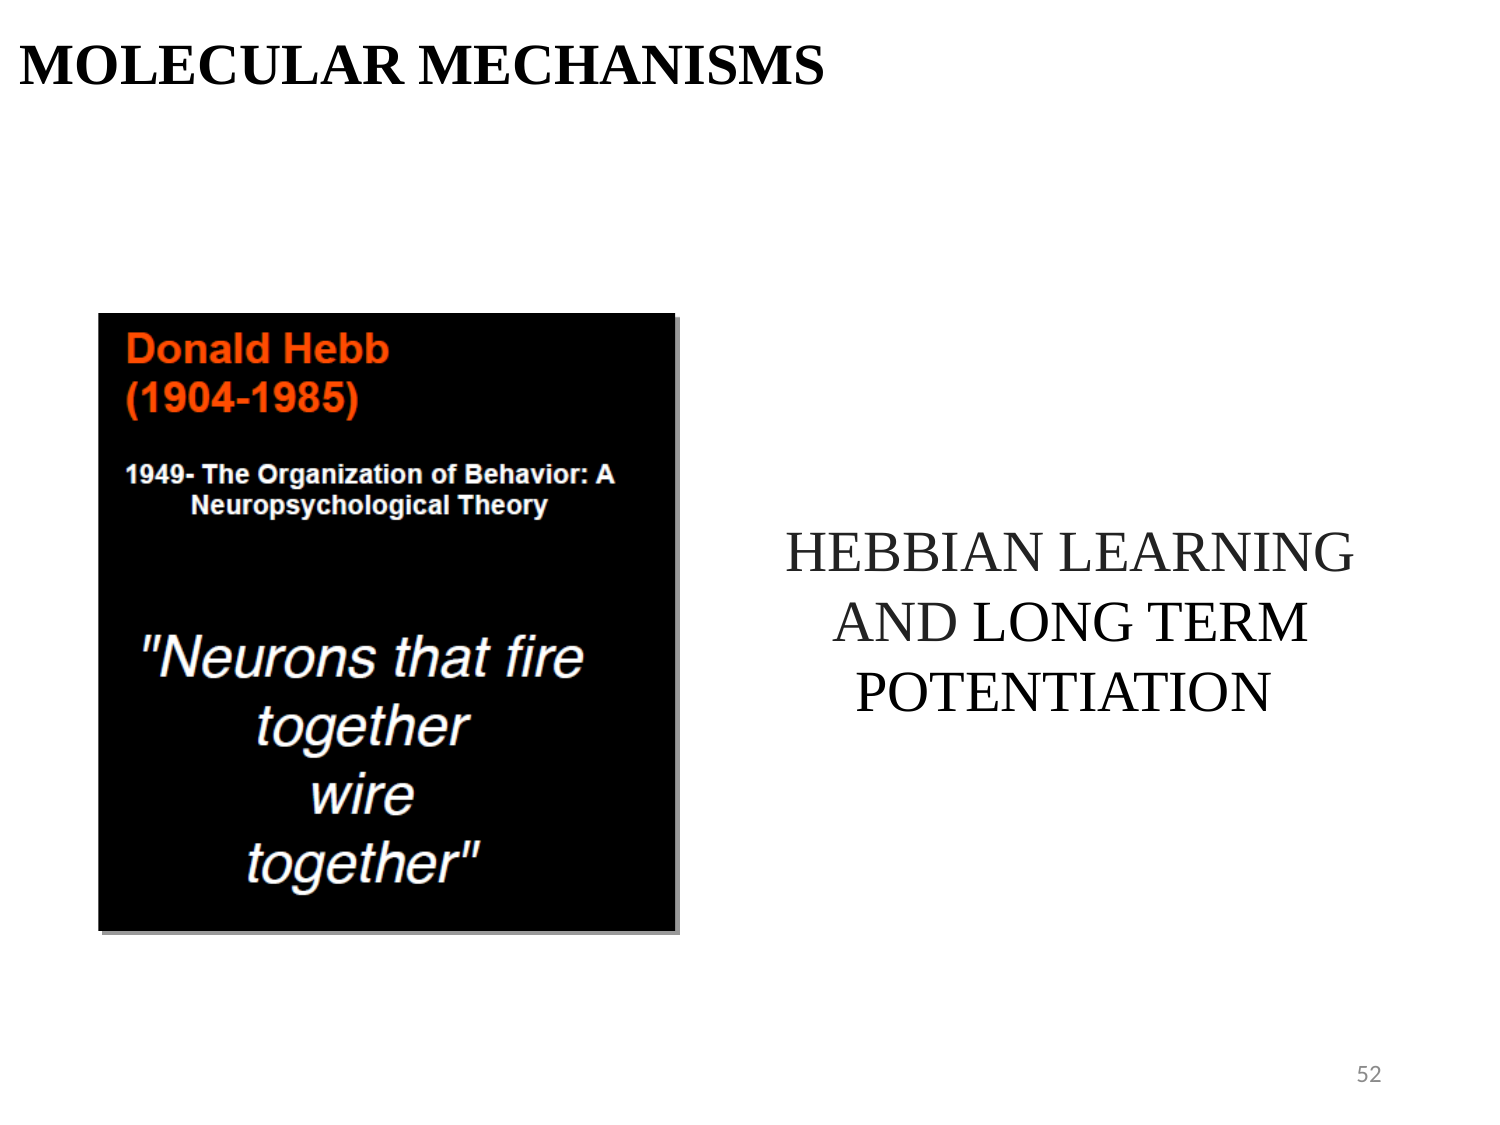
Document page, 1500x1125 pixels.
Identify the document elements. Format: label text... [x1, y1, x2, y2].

text_box MOLECULAR MECHANISMS [4, 18, 842, 104]
picture [98, 307, 676, 931]
text_box HEBBIAN LEARNING AND LONG TERM POTENTIATION [744, 505, 1397, 731]
